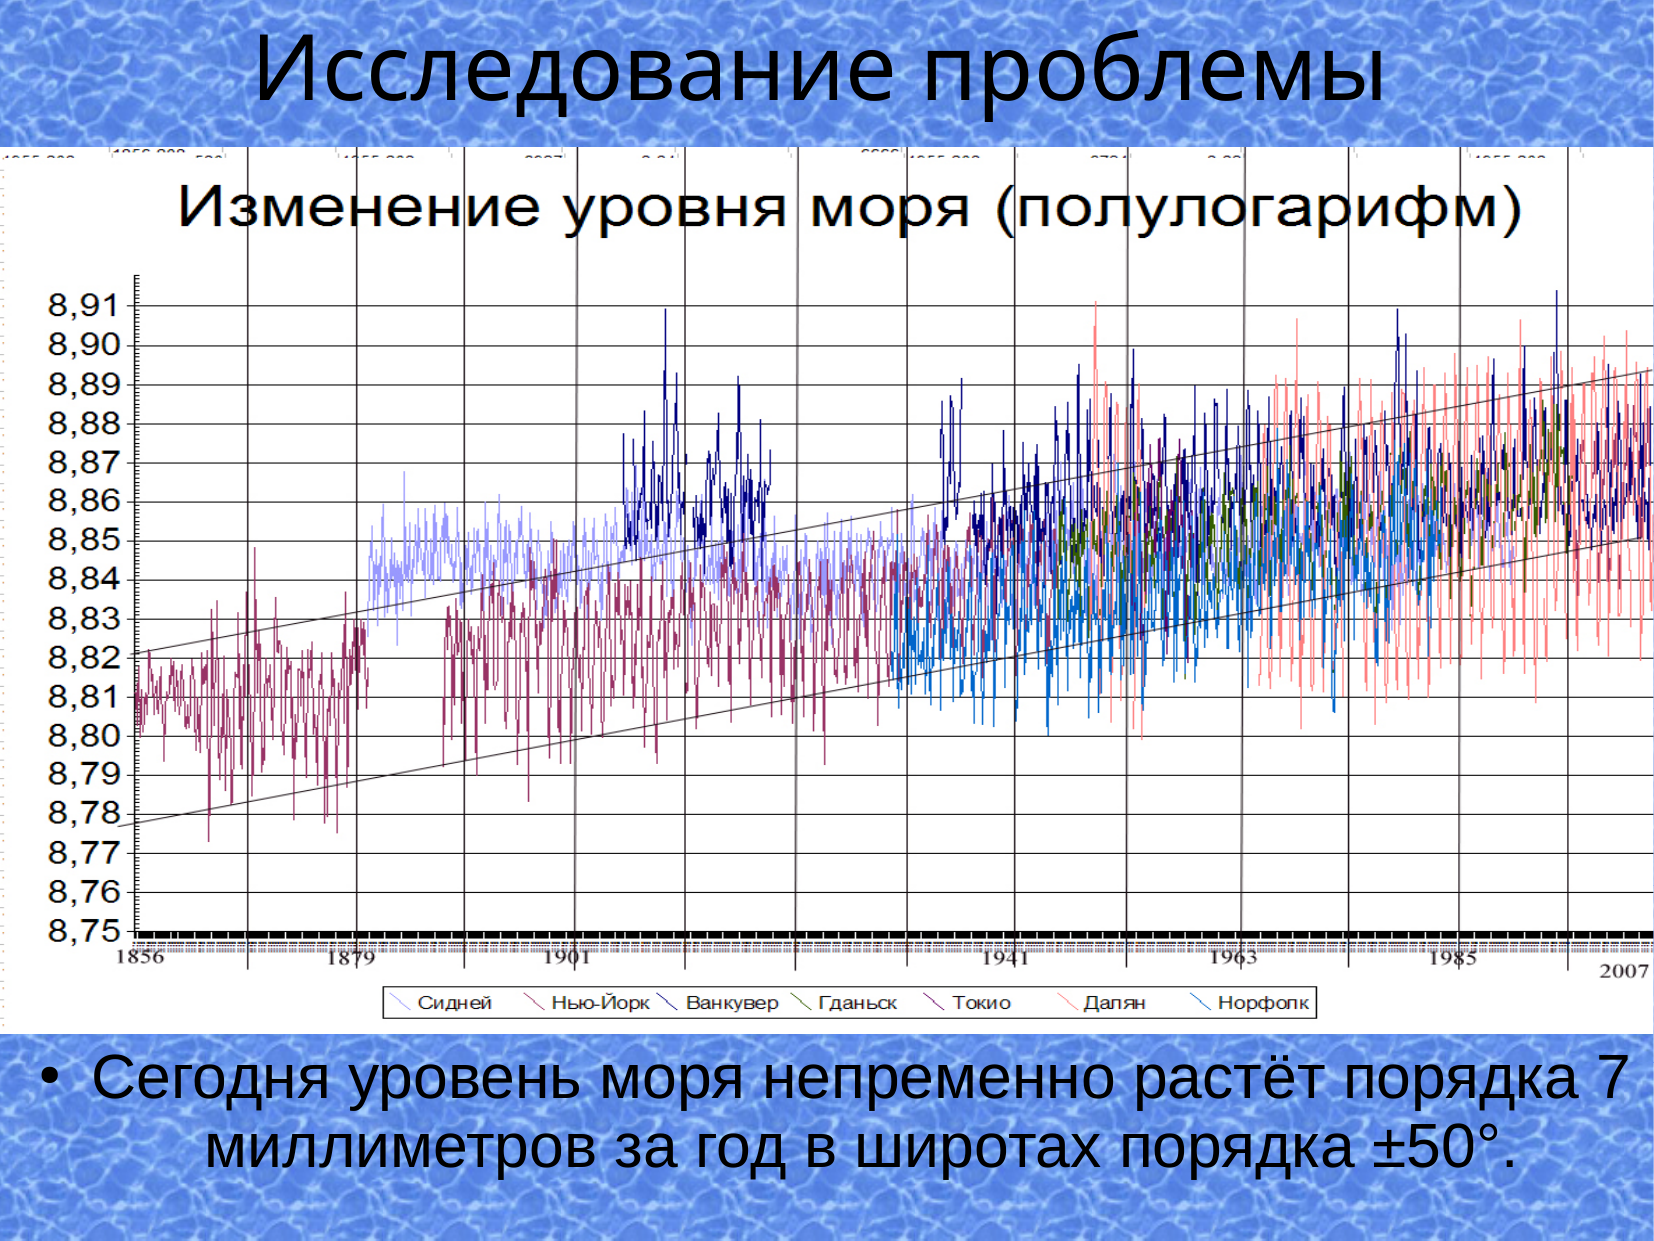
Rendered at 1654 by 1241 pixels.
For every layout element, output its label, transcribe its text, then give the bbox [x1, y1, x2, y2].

picture [0, 0, 1654, 1041]
list Сегодня уровень моря непременно растёт порядка 7 миллиметров за год в широтах порядка ±50°. [0, 1041, 1654, 1241]
title Исследование проблемы [76, 0, 1565, 130]
